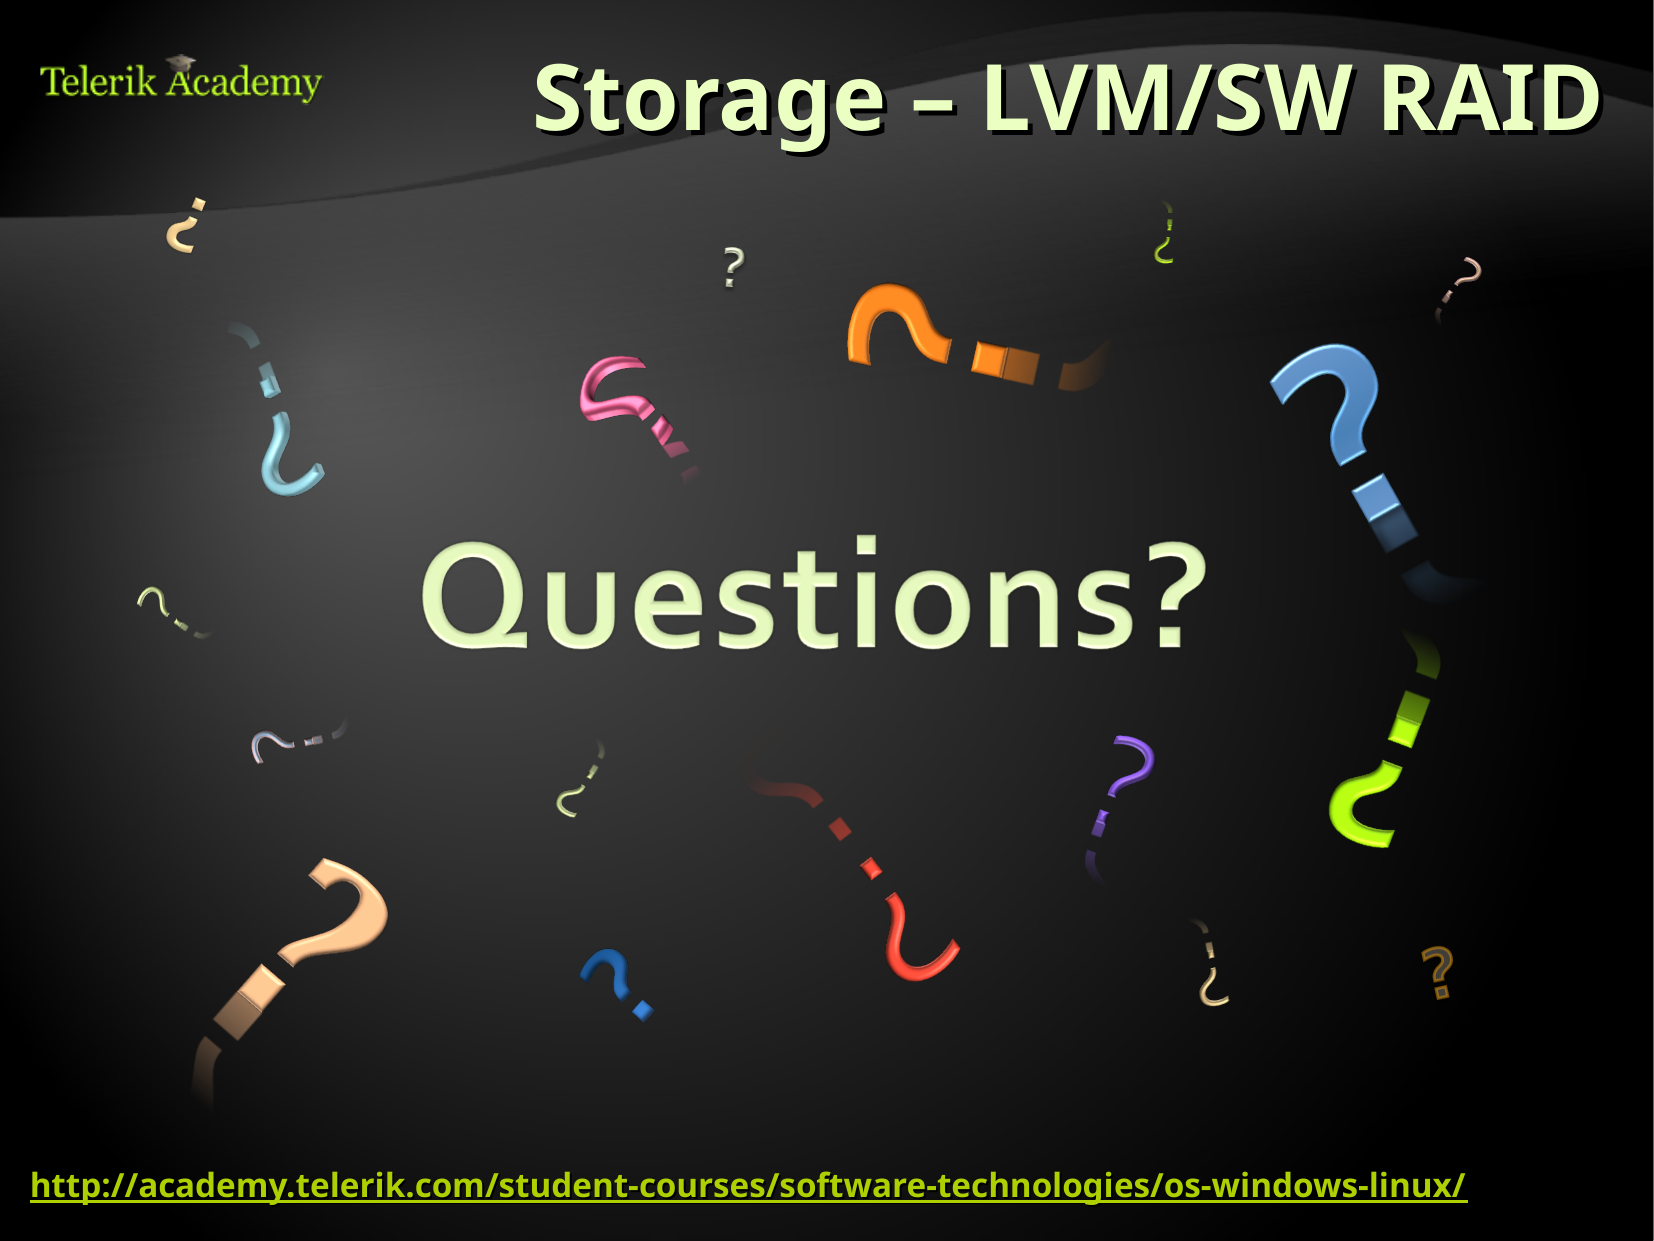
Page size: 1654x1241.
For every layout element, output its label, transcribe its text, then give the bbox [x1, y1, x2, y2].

title Storage – LVM/SW RAID [360, 25, 1606, 166]
picture [0, 0, 1654, 1241]
text_box http://academy.telerik.com/student-courses/software-technologies/os-windows-linux/ [15, 1154, 1654, 1211]
